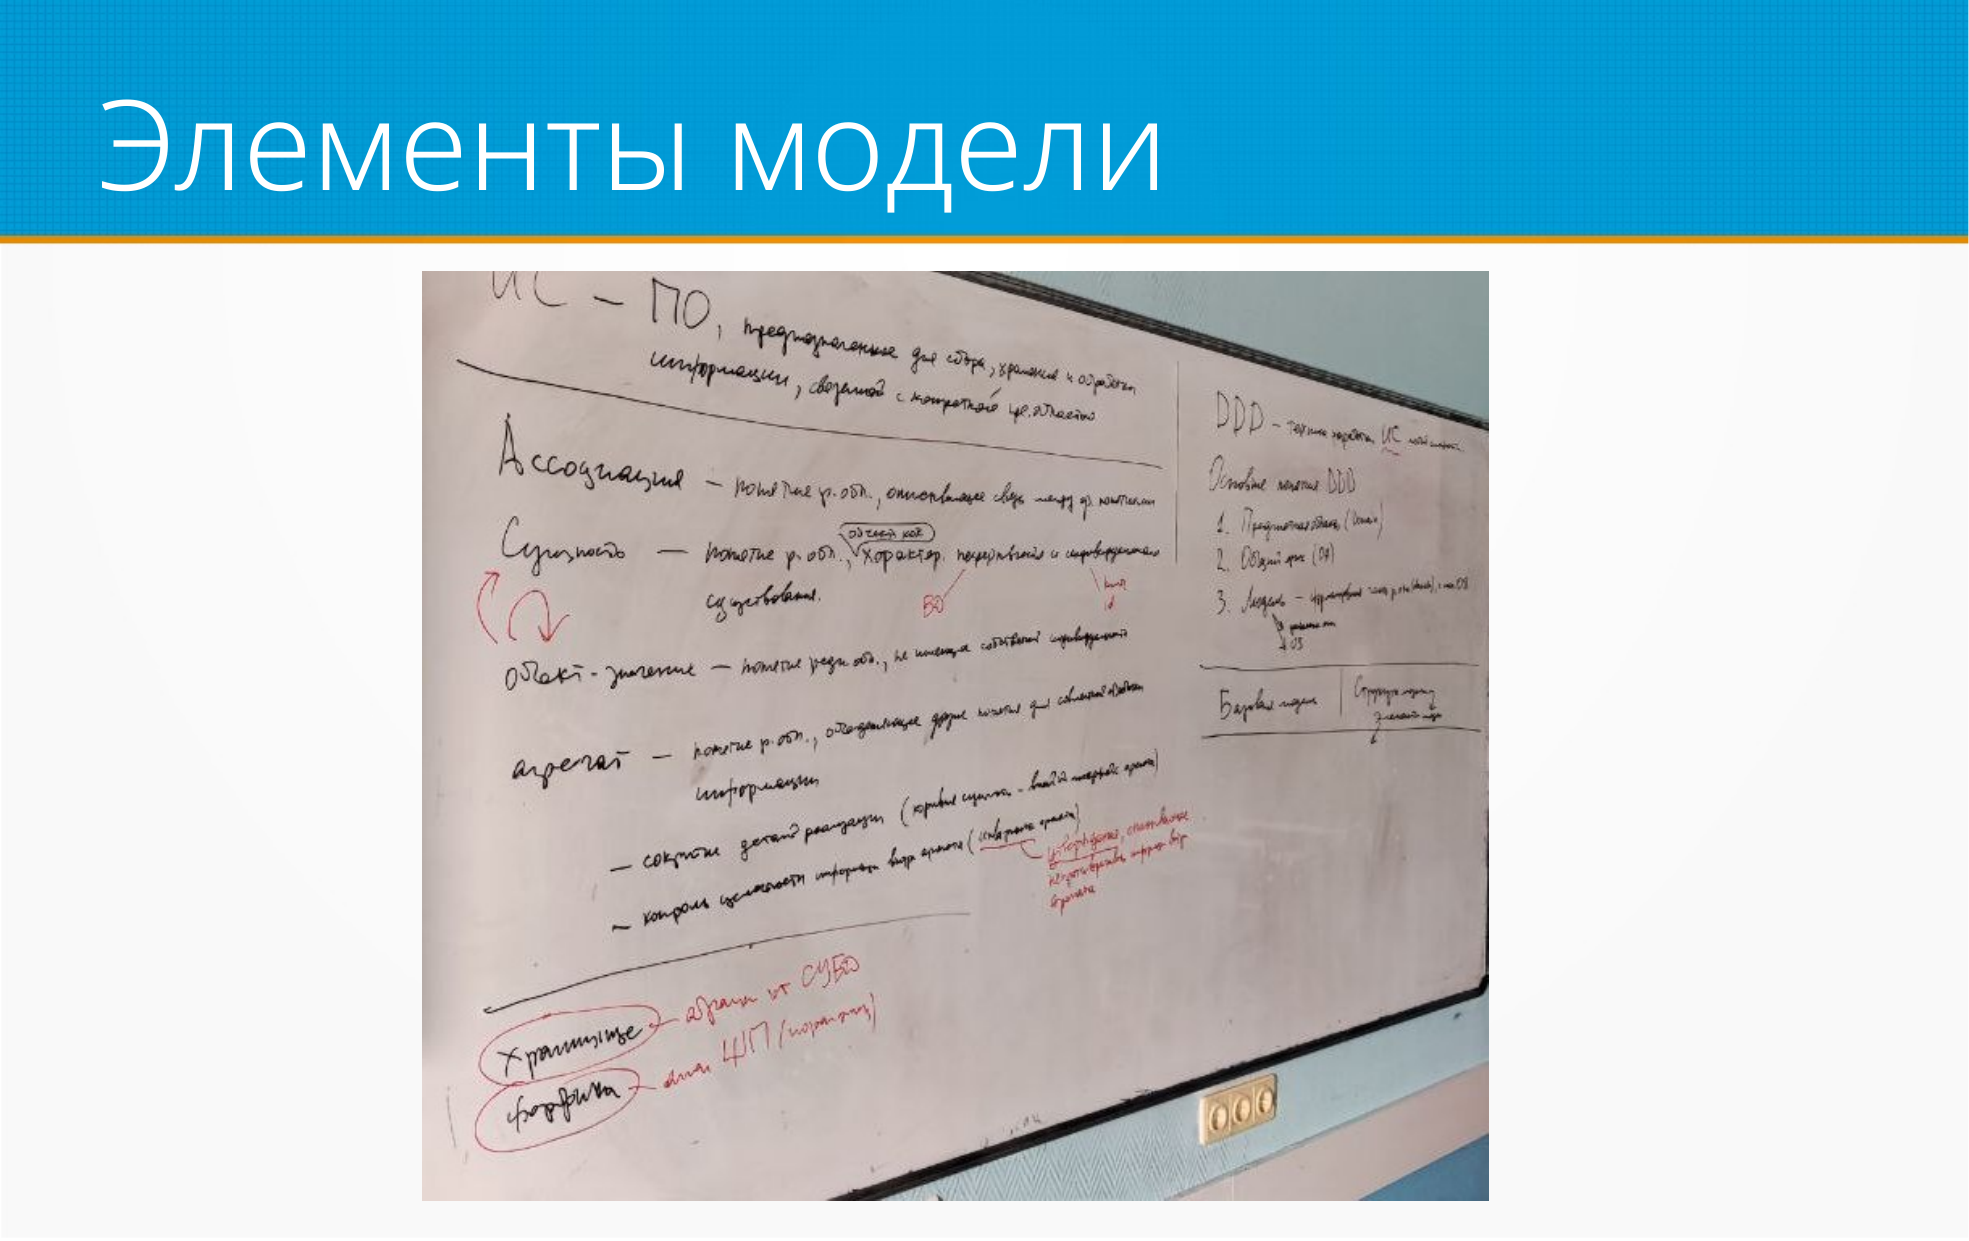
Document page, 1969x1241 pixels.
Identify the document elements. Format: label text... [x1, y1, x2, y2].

title Элементы модели [98, 19, 1870, 227]
picture [0, 233, 1969, 1241]
